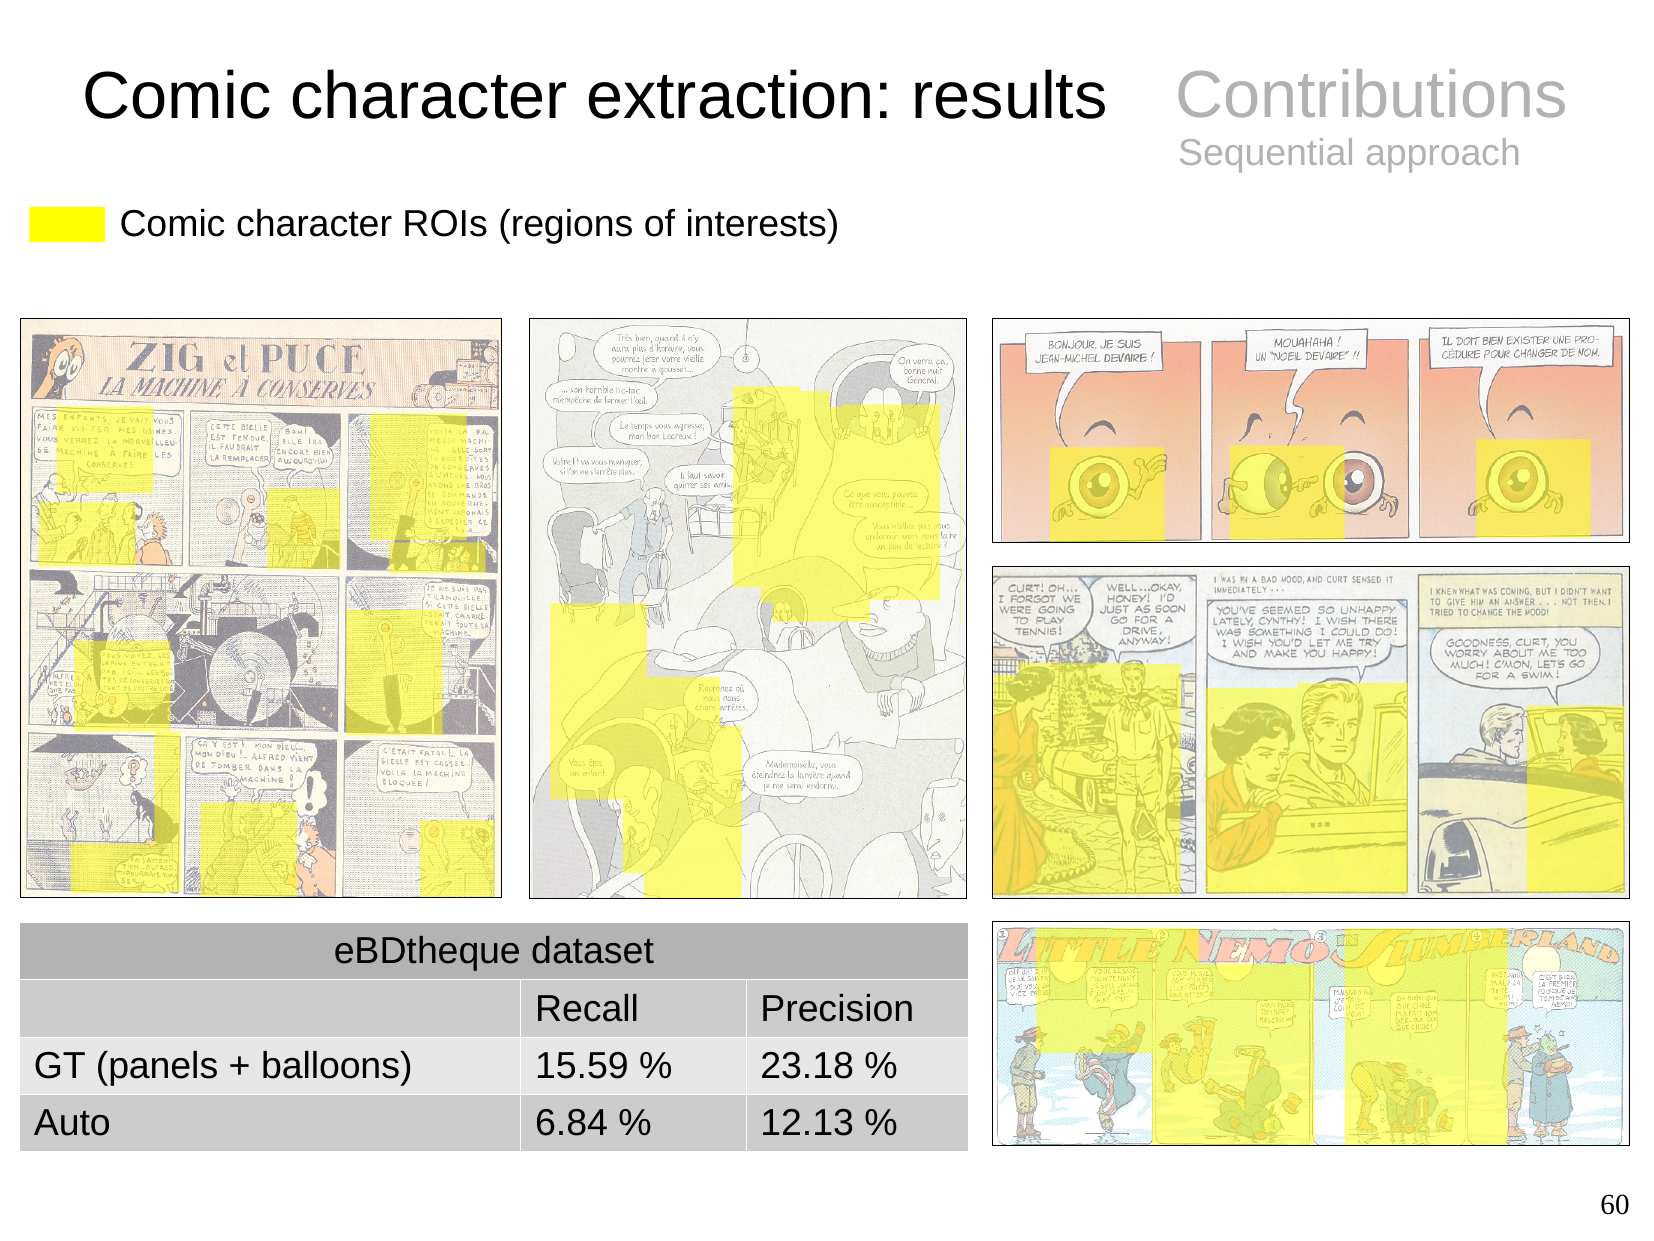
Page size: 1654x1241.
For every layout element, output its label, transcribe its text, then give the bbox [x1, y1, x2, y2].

picture [529, 318, 967, 899]
picture [992, 566, 1630, 899]
title Comic character extraction: results [82, 49, 1571, 142]
table_cell Recall [521, 980, 746, 1037]
table_cell GT (panels + balloons) [20, 1038, 520, 1094]
picture [992, 921, 1630, 1146]
table_cell 23.18 % [747, 1038, 968, 1094]
table_cell Precision [747, 980, 968, 1037]
table_cell 15.59 % [521, 1038, 746, 1094]
table_cell 6.84 % [521, 1095, 746, 1151]
table_cell [20, 980, 520, 1037]
table_cell Auto [20, 1095, 520, 1151]
table_cell 12.13 % [747, 1095, 968, 1151]
picture [20, 318, 502, 898]
table_header eBDtheque dataset [20, 923, 968, 979]
text_box [29, 206, 105, 243]
text_box Comic character ROIs (regions of interests) [104, 195, 1063, 294]
picture [992, 318, 1630, 543]
